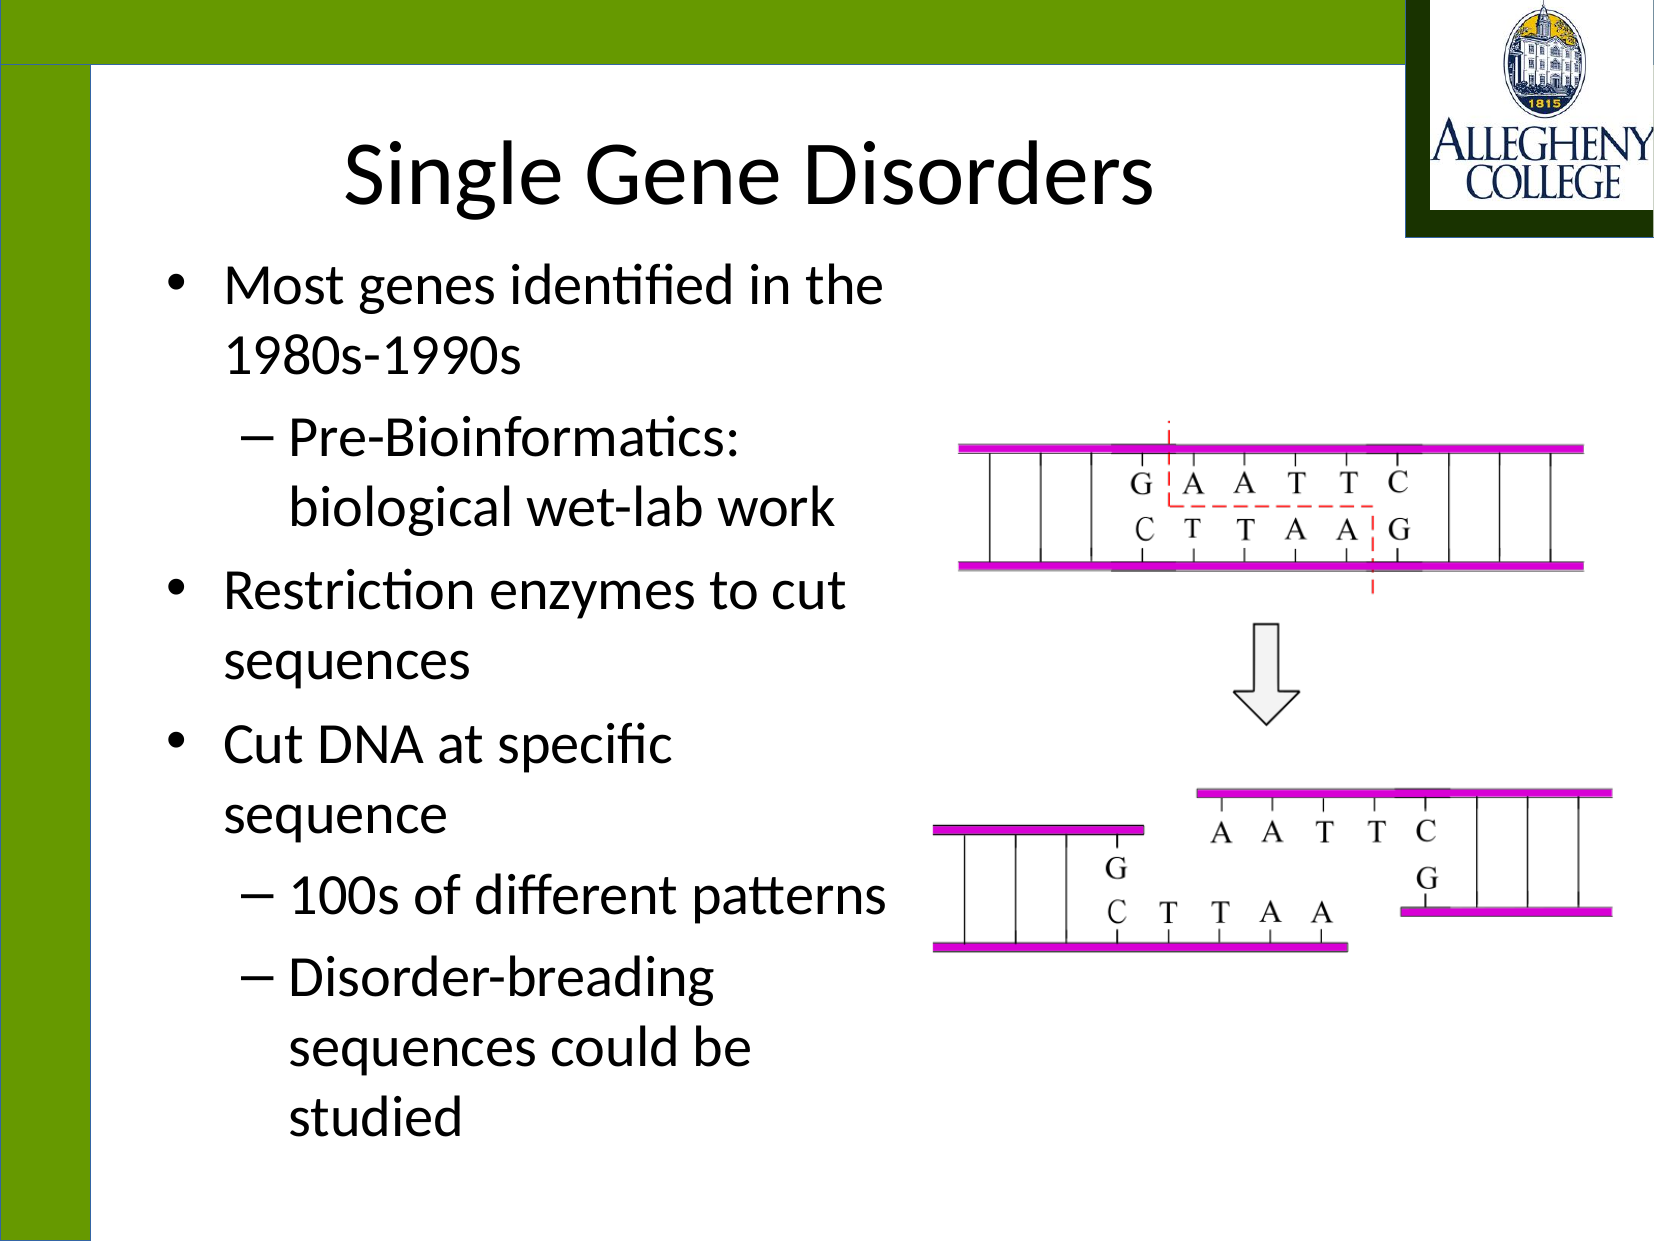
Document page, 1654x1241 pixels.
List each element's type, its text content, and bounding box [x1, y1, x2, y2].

picture [901, 394, 1654, 1014]
text_box [0, 0, 1654, 1241]
list Most genes identified in the 1980s-1990s Pre-Bioinformatics: biological wet-lab work Restriction enzymes to cut sequences Cut DNA at specific sequence 100s of different patterns Disorder-breading sequences could be studied [151, 263, 908, 1159]
title Single Gene Disorders [75, 74, 1426, 263]
picture [1430, 0, 1654, 210]
